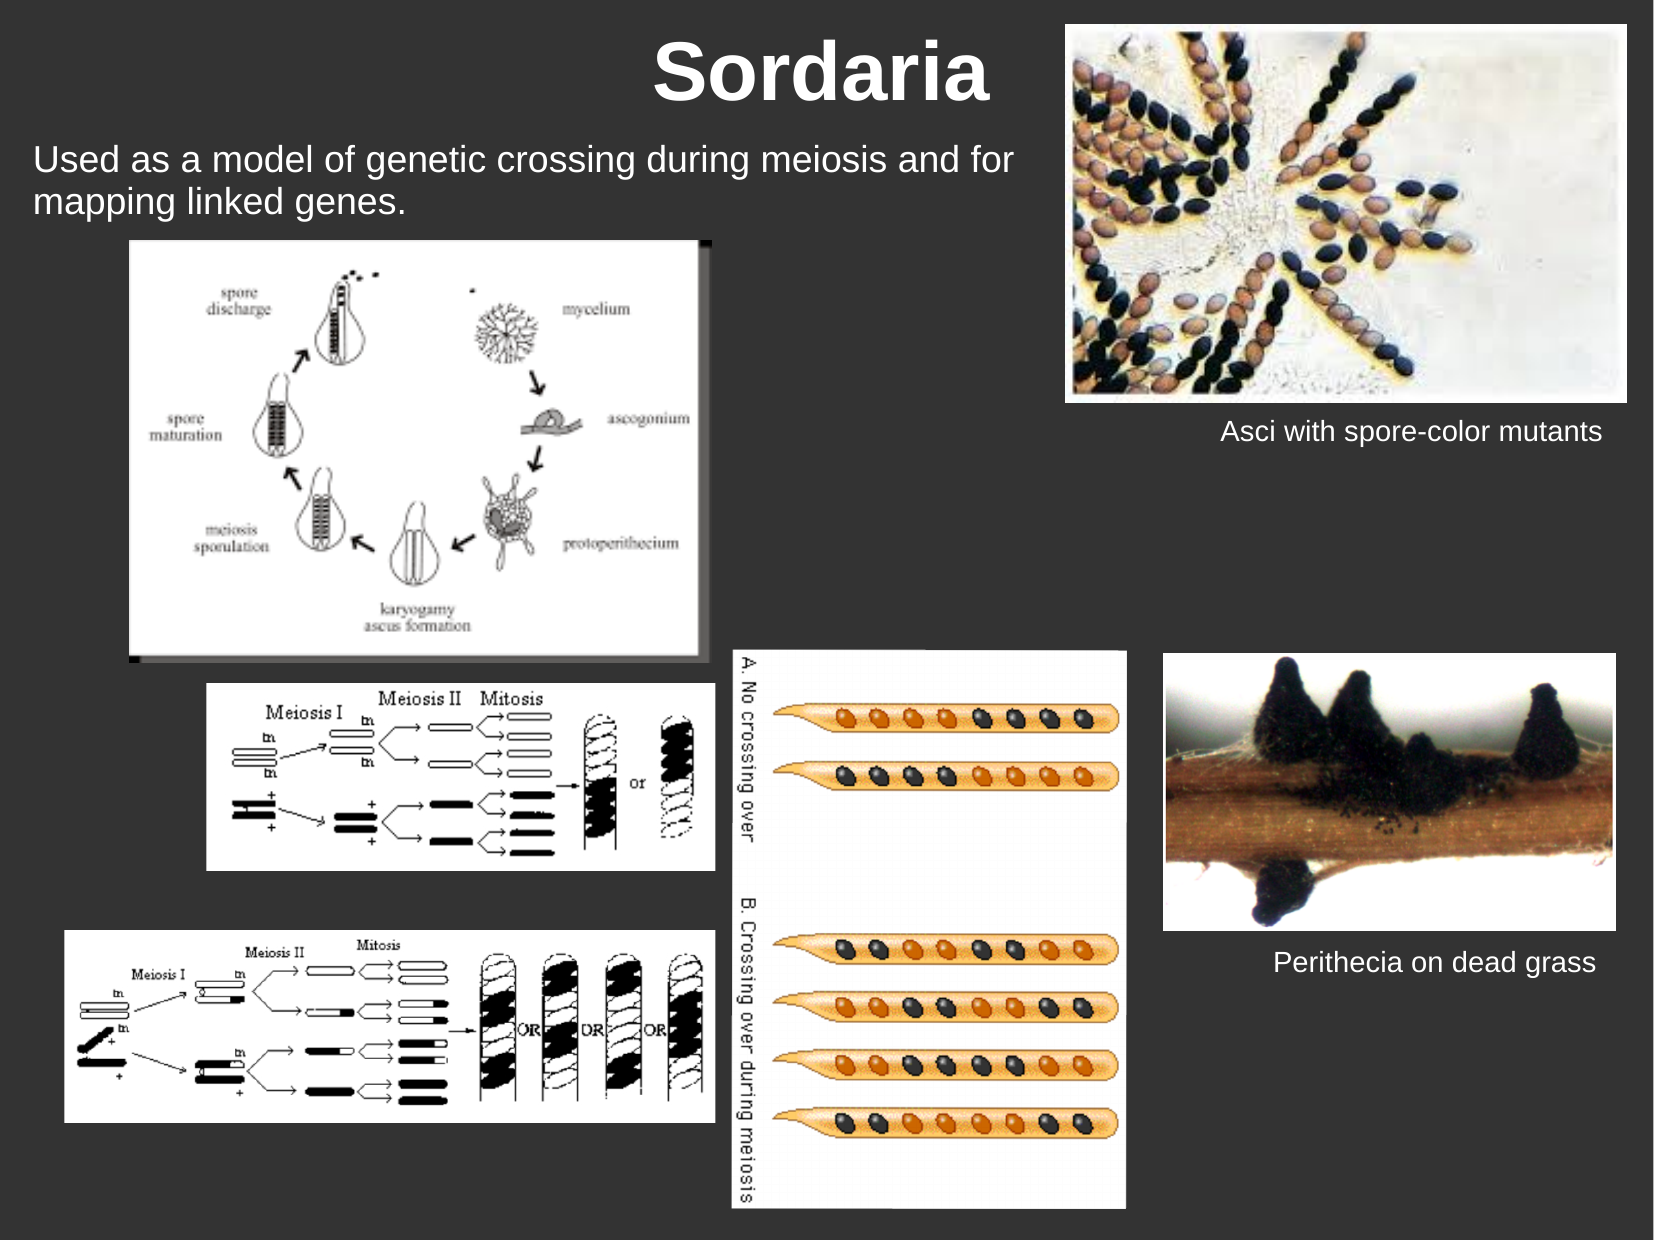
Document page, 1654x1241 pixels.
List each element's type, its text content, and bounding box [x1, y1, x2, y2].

picture [731, 649, 1127, 1209]
picture [1163, 653, 1616, 932]
picture [1065, 24, 1627, 403]
text_box Asci with spore-color mutants [1167, 407, 1618, 456]
text_box Used as a model of genetic crossing during meiosis and for mapping linked genes. [18, 130, 1045, 230]
picture [129, 240, 712, 663]
picture [64, 930, 716, 1123]
text_box Perithecia on dead grass [1161, 939, 1613, 987]
picture [206, 683, 716, 871]
text_box Sordaria [10, 18, 1632, 126]
